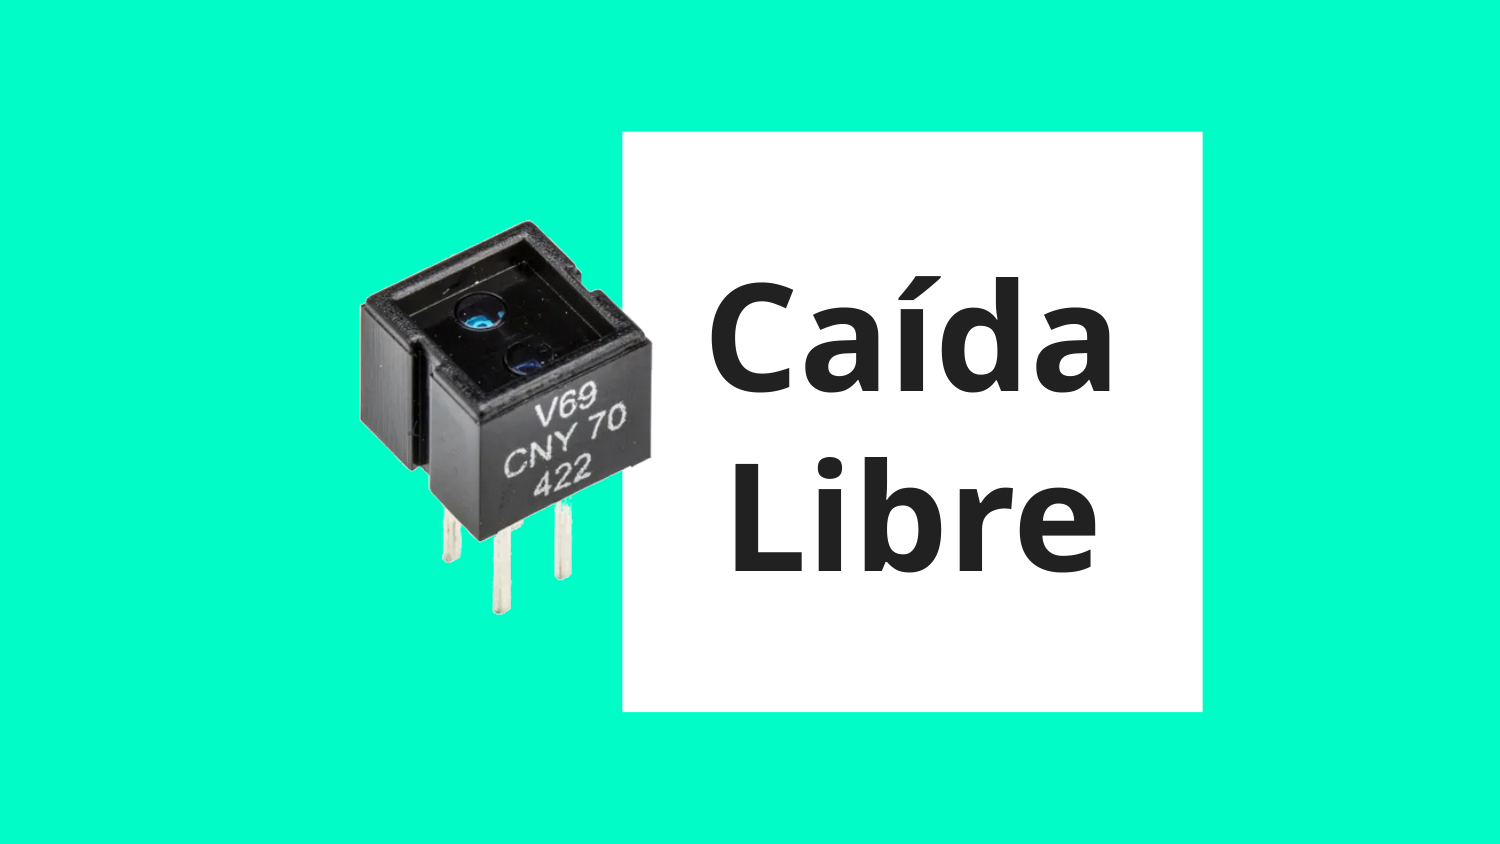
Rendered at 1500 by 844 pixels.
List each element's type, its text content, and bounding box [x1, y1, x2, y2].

title Caída Libre [622, 131, 1203, 713]
picture [306, 203, 716, 641]
